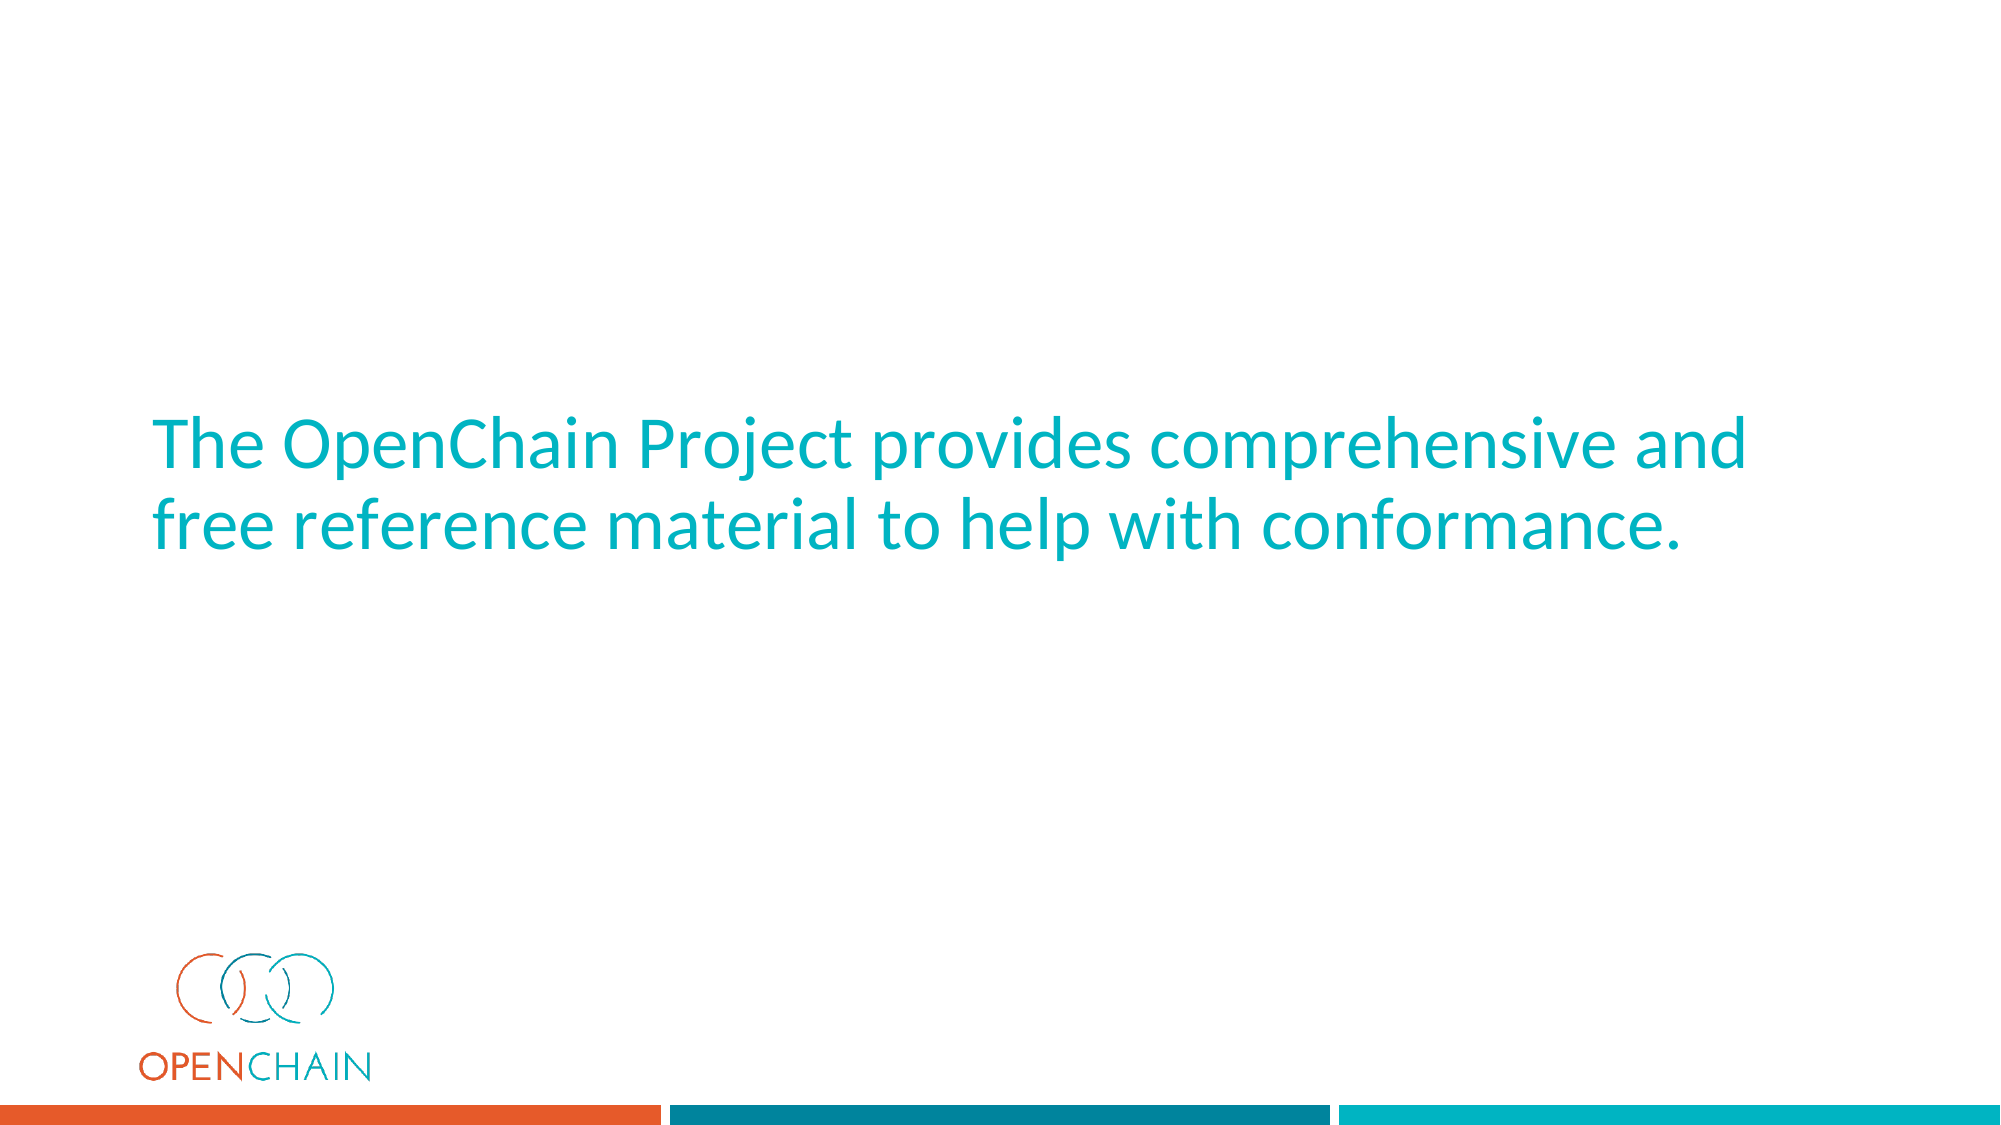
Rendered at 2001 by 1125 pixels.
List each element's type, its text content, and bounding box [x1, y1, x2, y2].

title The OpenChain Project provides comprehensive and free reference material to help with conformance. [137, 376, 1863, 594]
